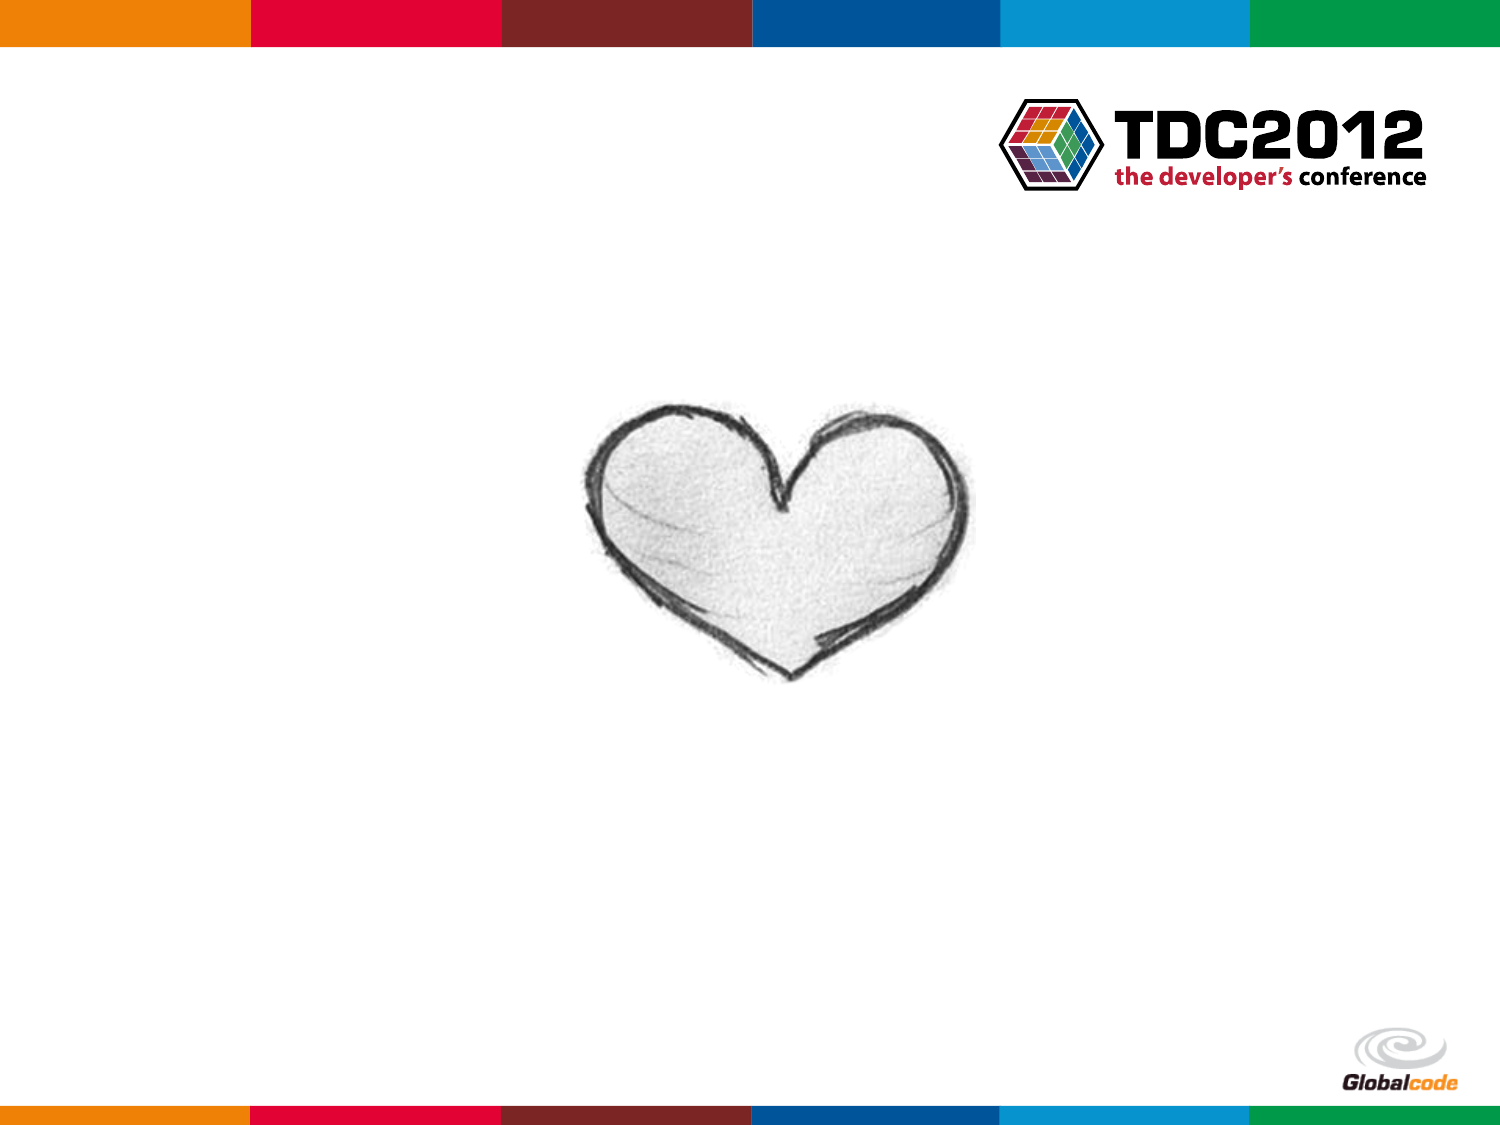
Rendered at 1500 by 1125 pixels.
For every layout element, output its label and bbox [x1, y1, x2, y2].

picture [1340, 999, 1459, 1105]
picture [575, 337, 976, 738]
